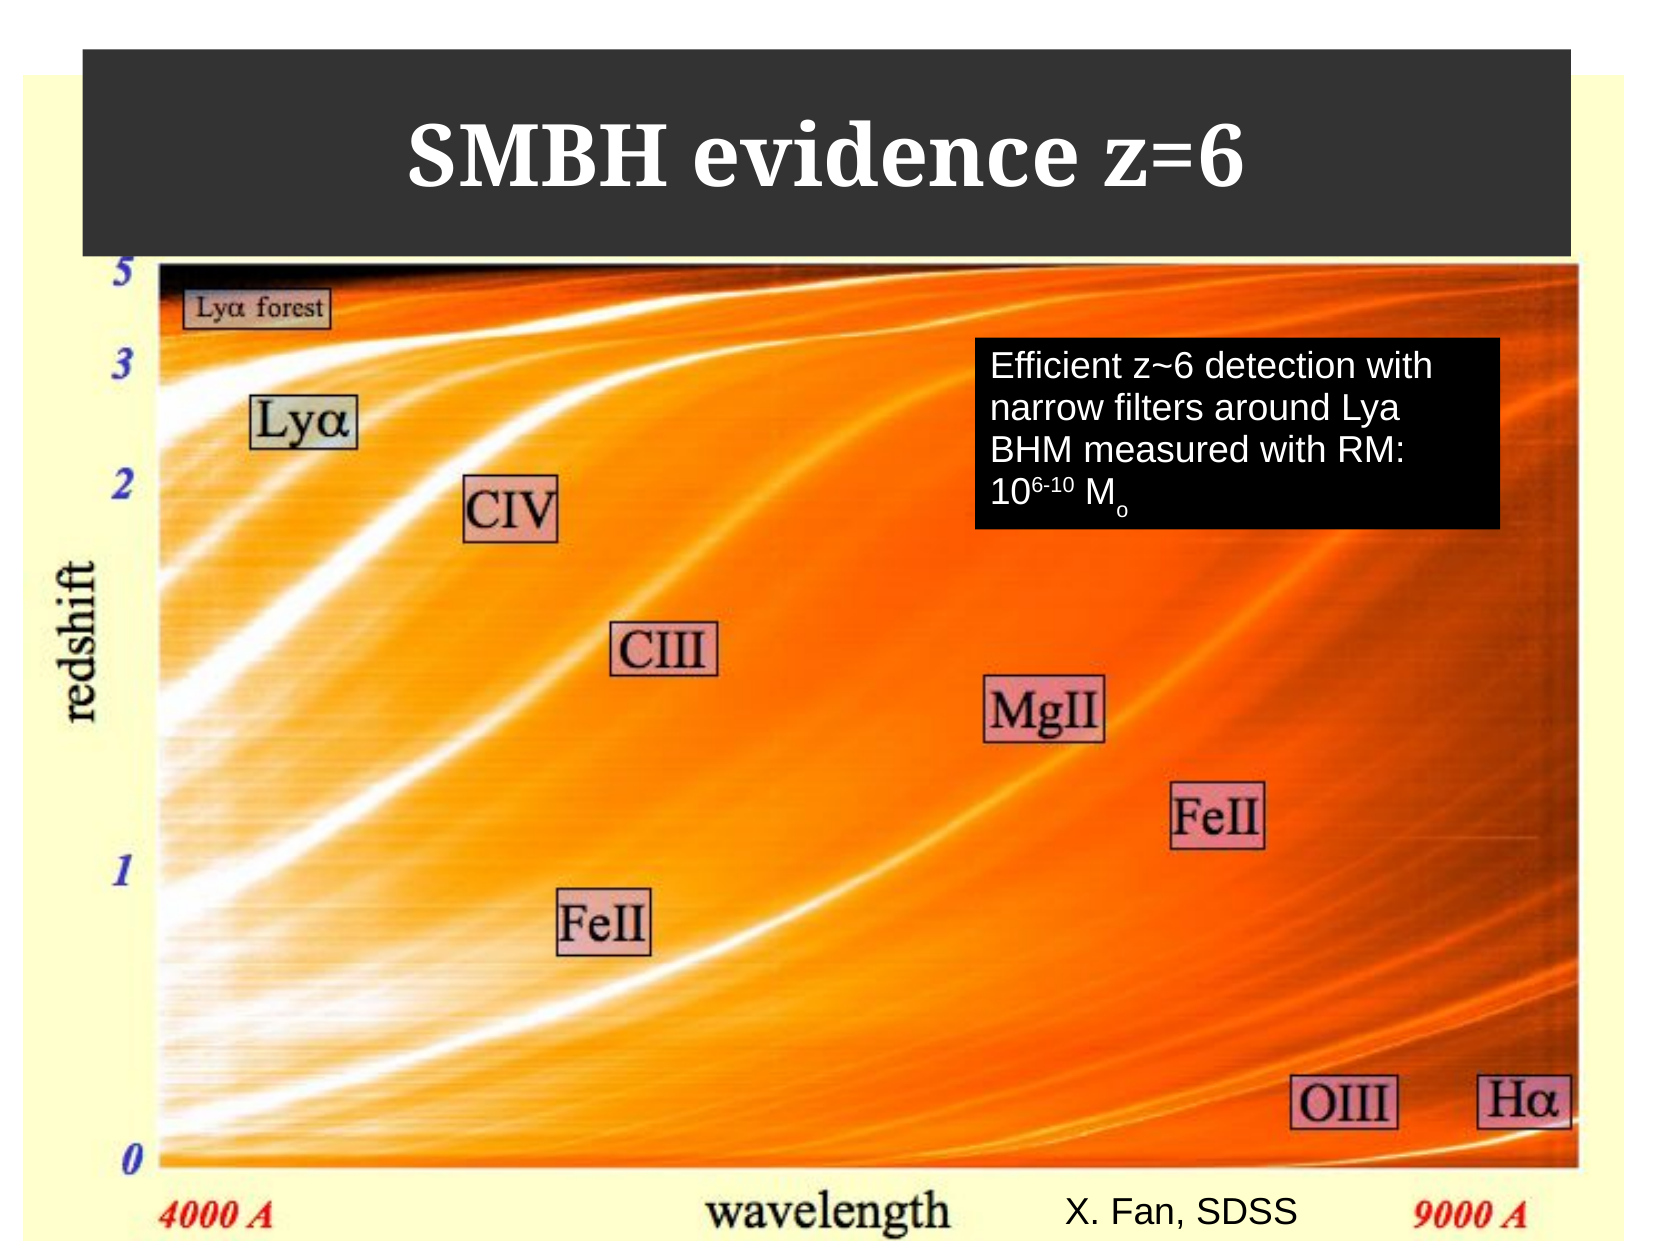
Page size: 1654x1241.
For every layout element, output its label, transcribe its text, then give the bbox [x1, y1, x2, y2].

text_box X. Fan, SDSS [1050, 1183, 1351, 1241]
title SMBH evidence z=6 [82, 49, 1571, 257]
picture [23, 75, 1624, 1241]
text_box Efficient z~6 detection with narrow filters around Lya BHM measured with RM: 106-10 Mo [975, 337, 1501, 530]
